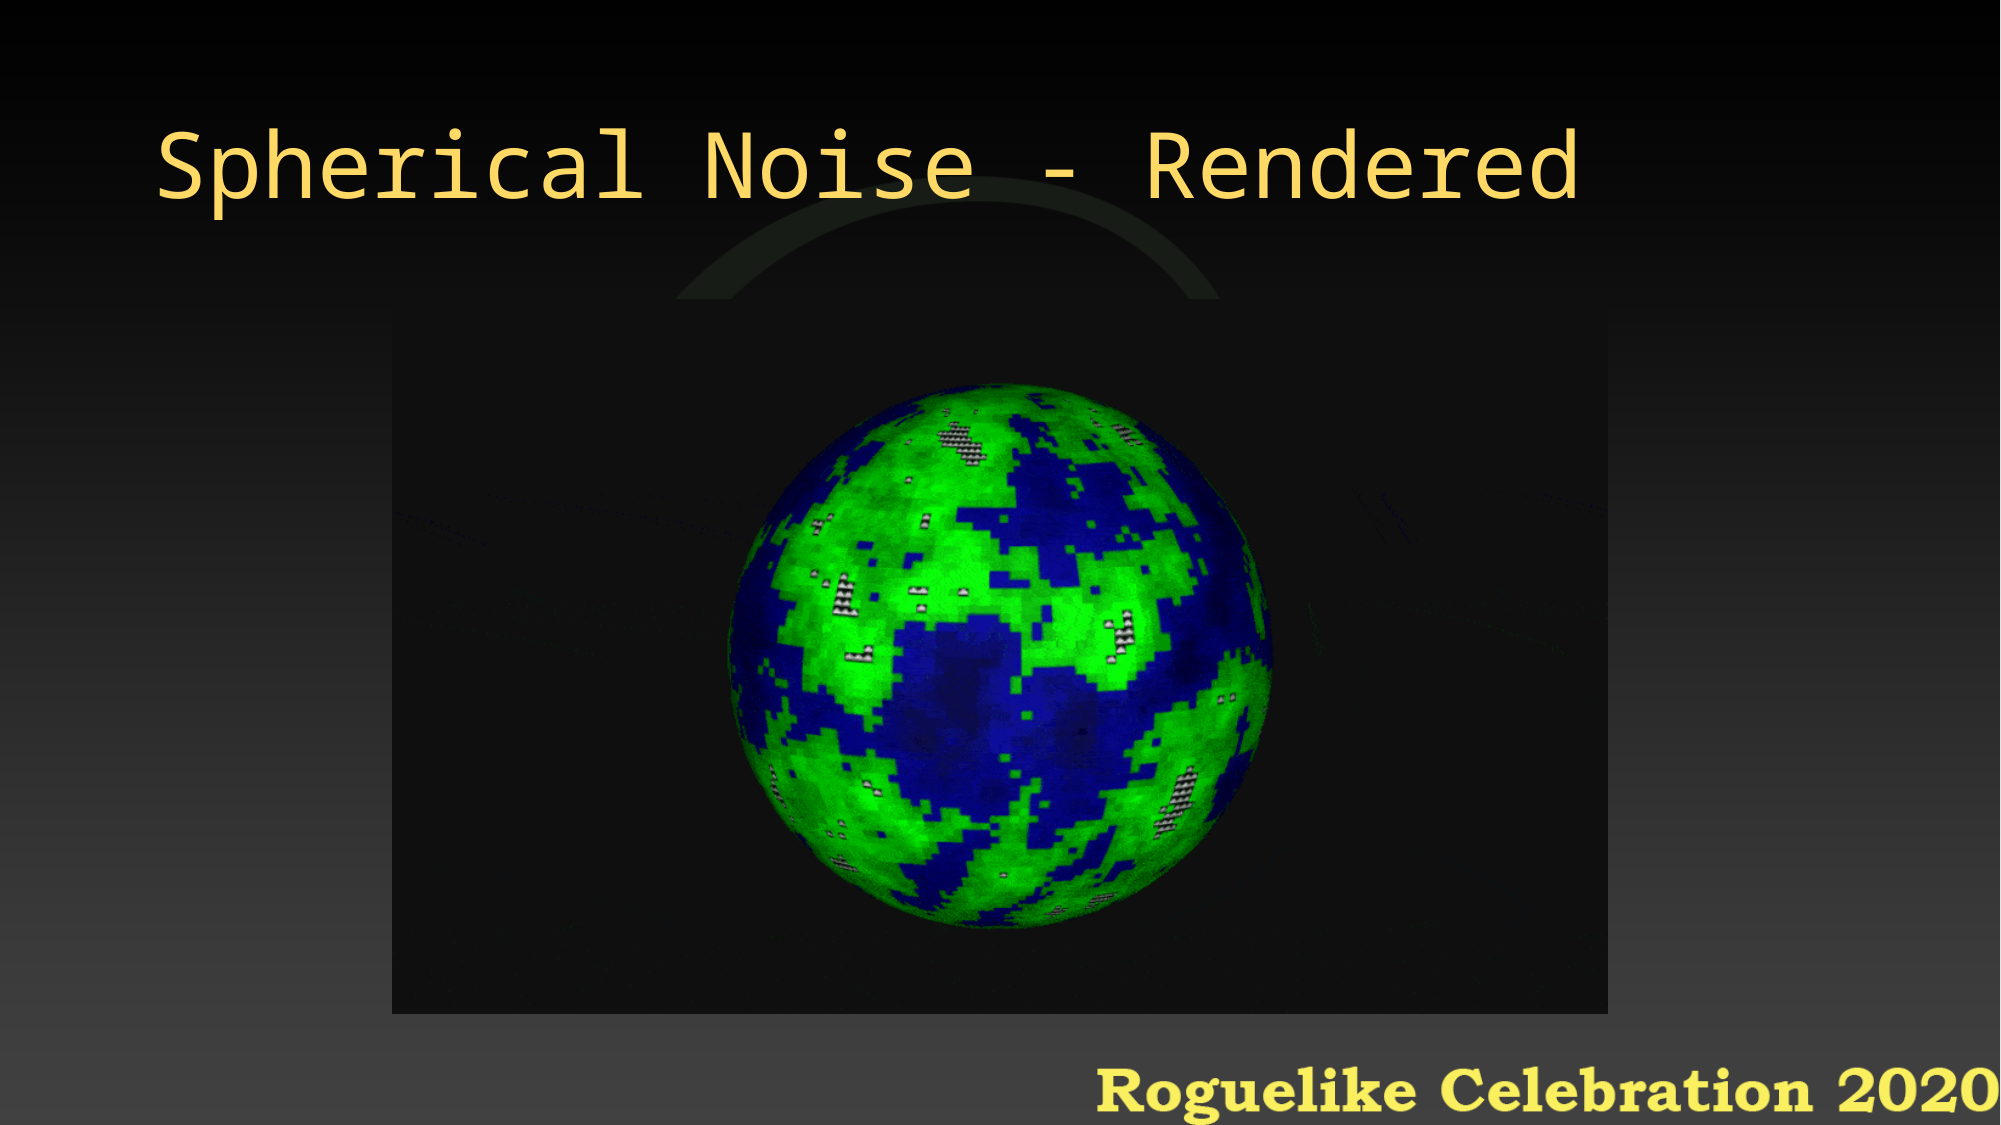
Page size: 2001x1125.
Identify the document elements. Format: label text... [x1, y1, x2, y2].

picture [0, 0, 2001, 1125]
title Spherical Noise - Rendered [137, 59, 1863, 278]
